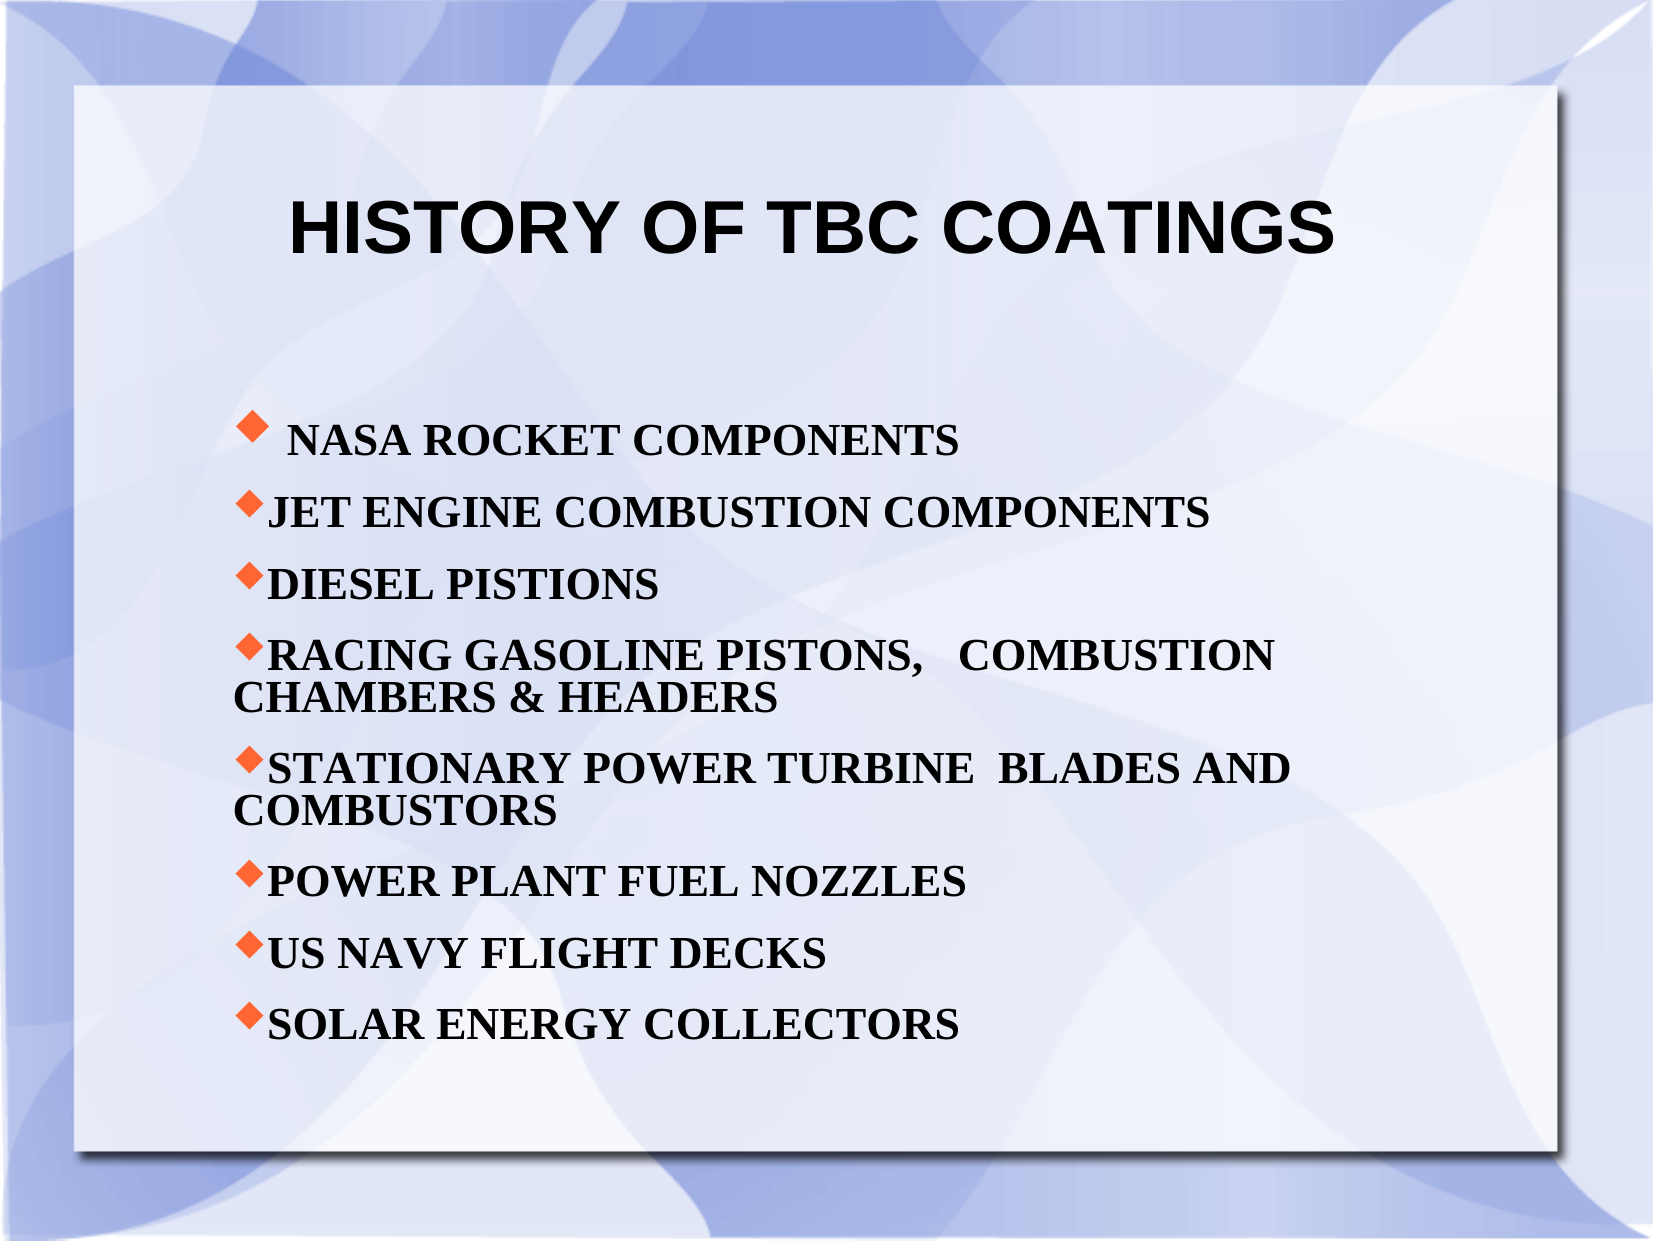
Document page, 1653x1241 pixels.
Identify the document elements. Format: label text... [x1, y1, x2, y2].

picture [0, 0, 1653, 1241]
title HISTORY OF TBC COATINGS [230, 86, 1396, 356]
list NASA ROCKET COMPONENTS JET ENGINE COMBUSTION COMPONENTS DIESEL PISTIONS RACING GASOLINE PISTONS, COMBUSTION CHAMBERS & HEADERS STATIONARY POWER TURBINE BLADES AND COMBUSTORS POWER PLANT FUEL NOZZLES US NAVY FLIGHT DECKS SOLAR ENERGY COLLECTORS [232, 402, 1471, 1126]
